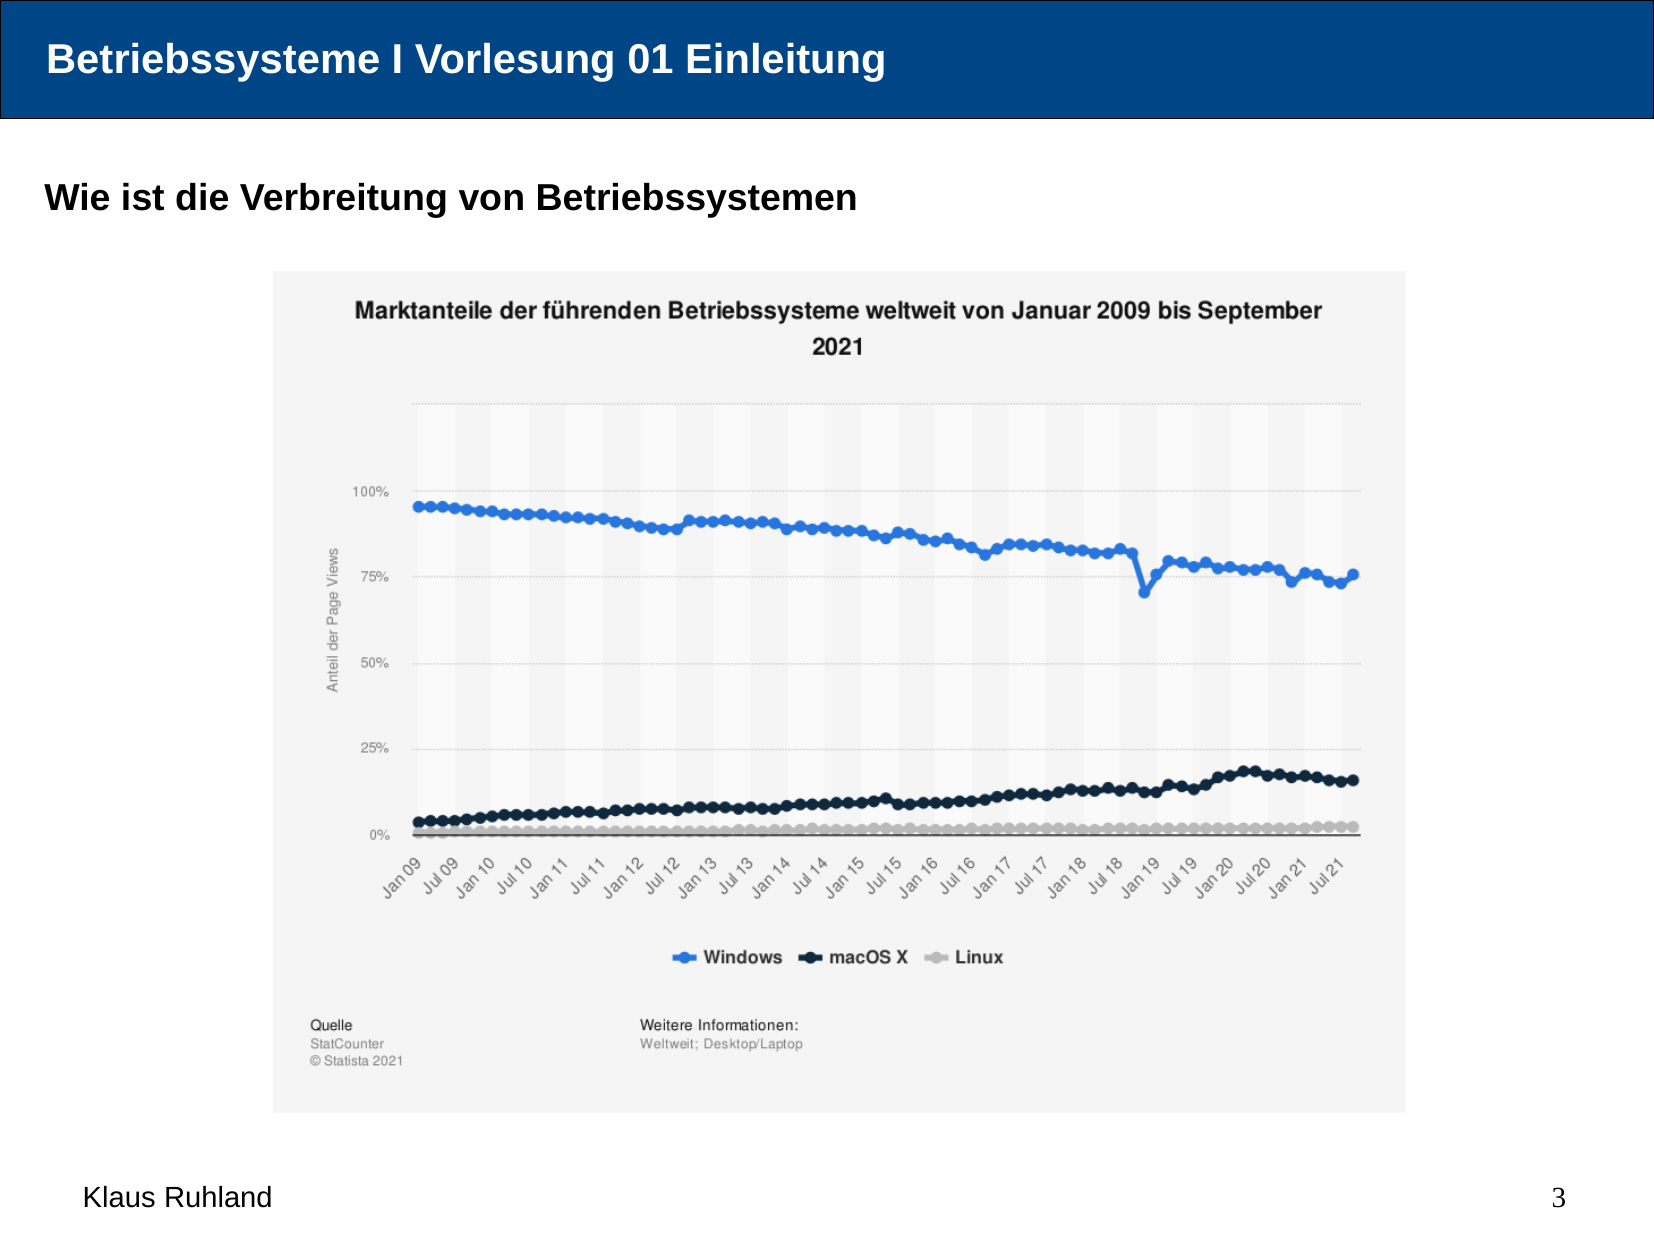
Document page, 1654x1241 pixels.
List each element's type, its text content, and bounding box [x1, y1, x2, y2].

picture [273, 271, 1406, 1113]
text_box Wie ist die Verbreitung von Betriebssystemen [29, 147, 1565, 1121]
